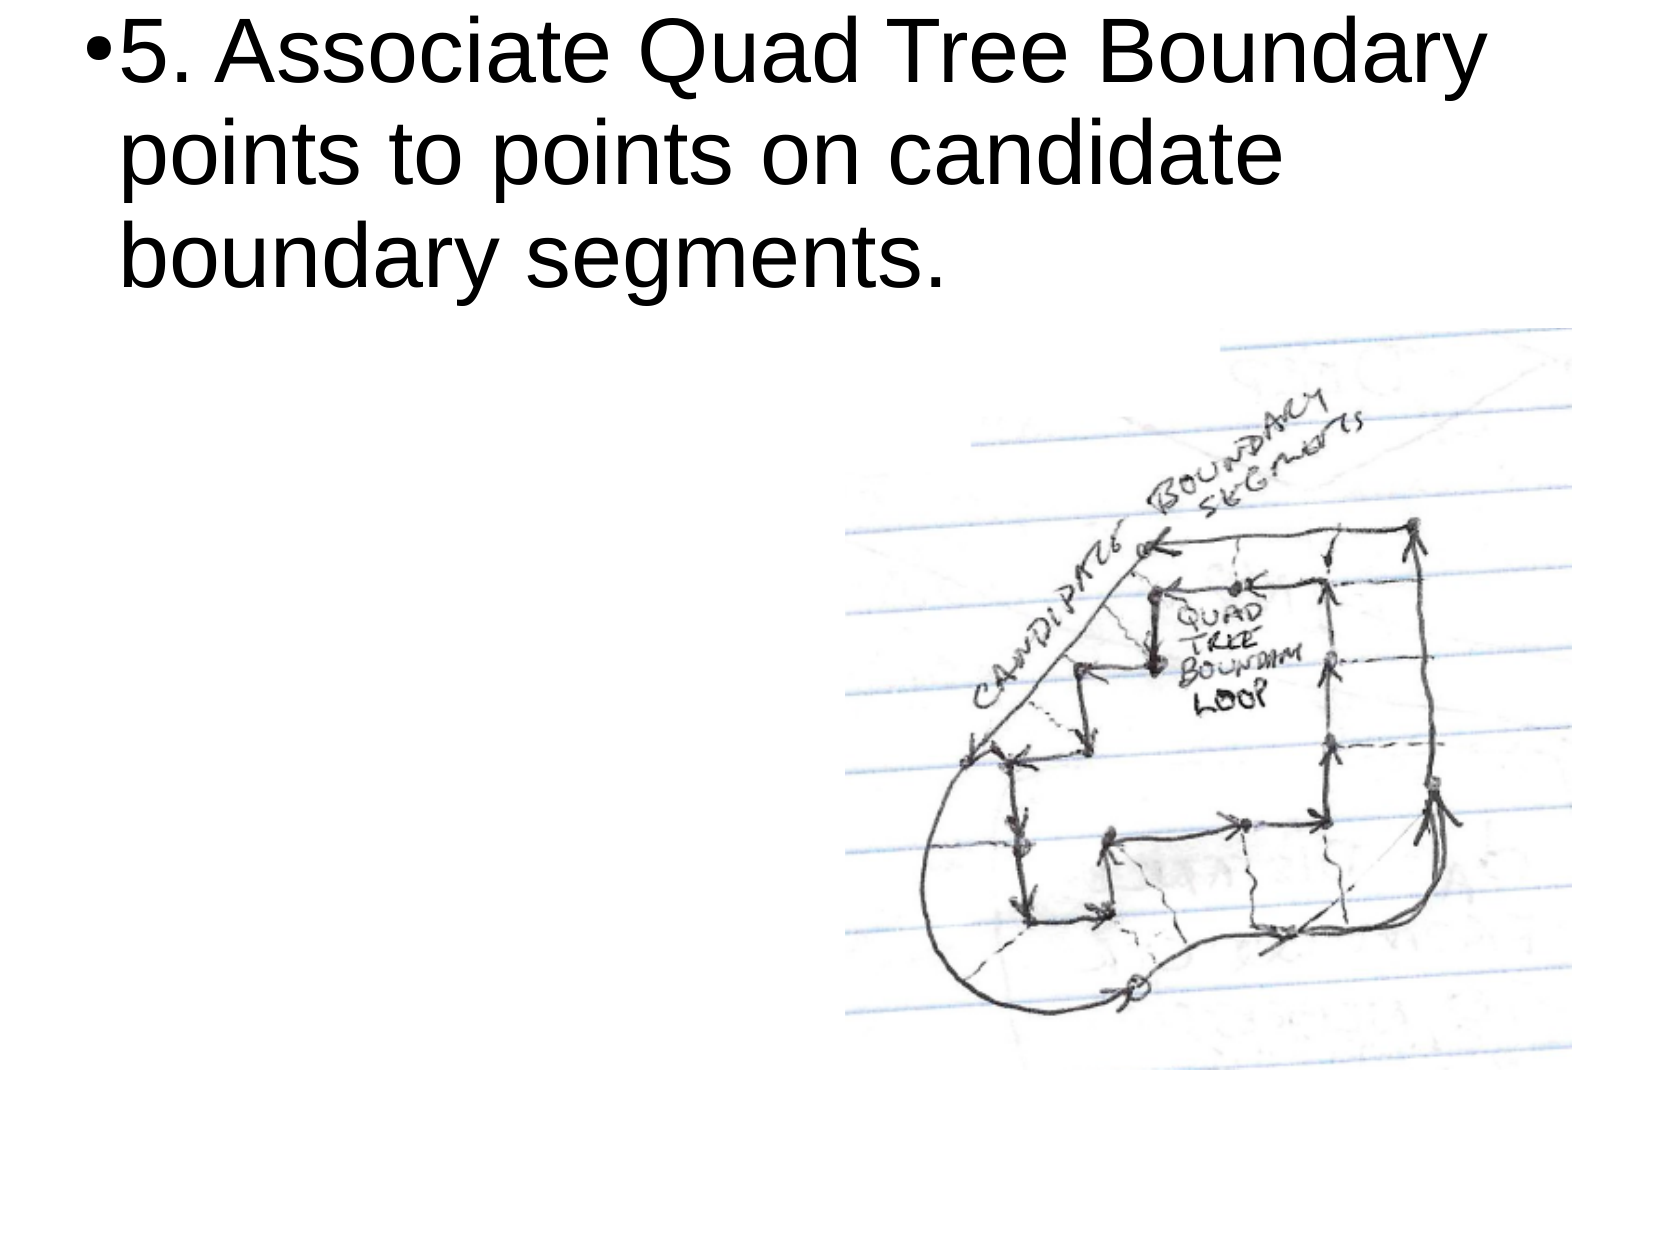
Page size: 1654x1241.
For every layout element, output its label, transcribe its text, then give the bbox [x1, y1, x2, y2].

picture [845, 328, 1572, 1070]
title 5. Associate Quad Tree Boundary points to points on candidate boundary segments. [82, 0, 1571, 307]
